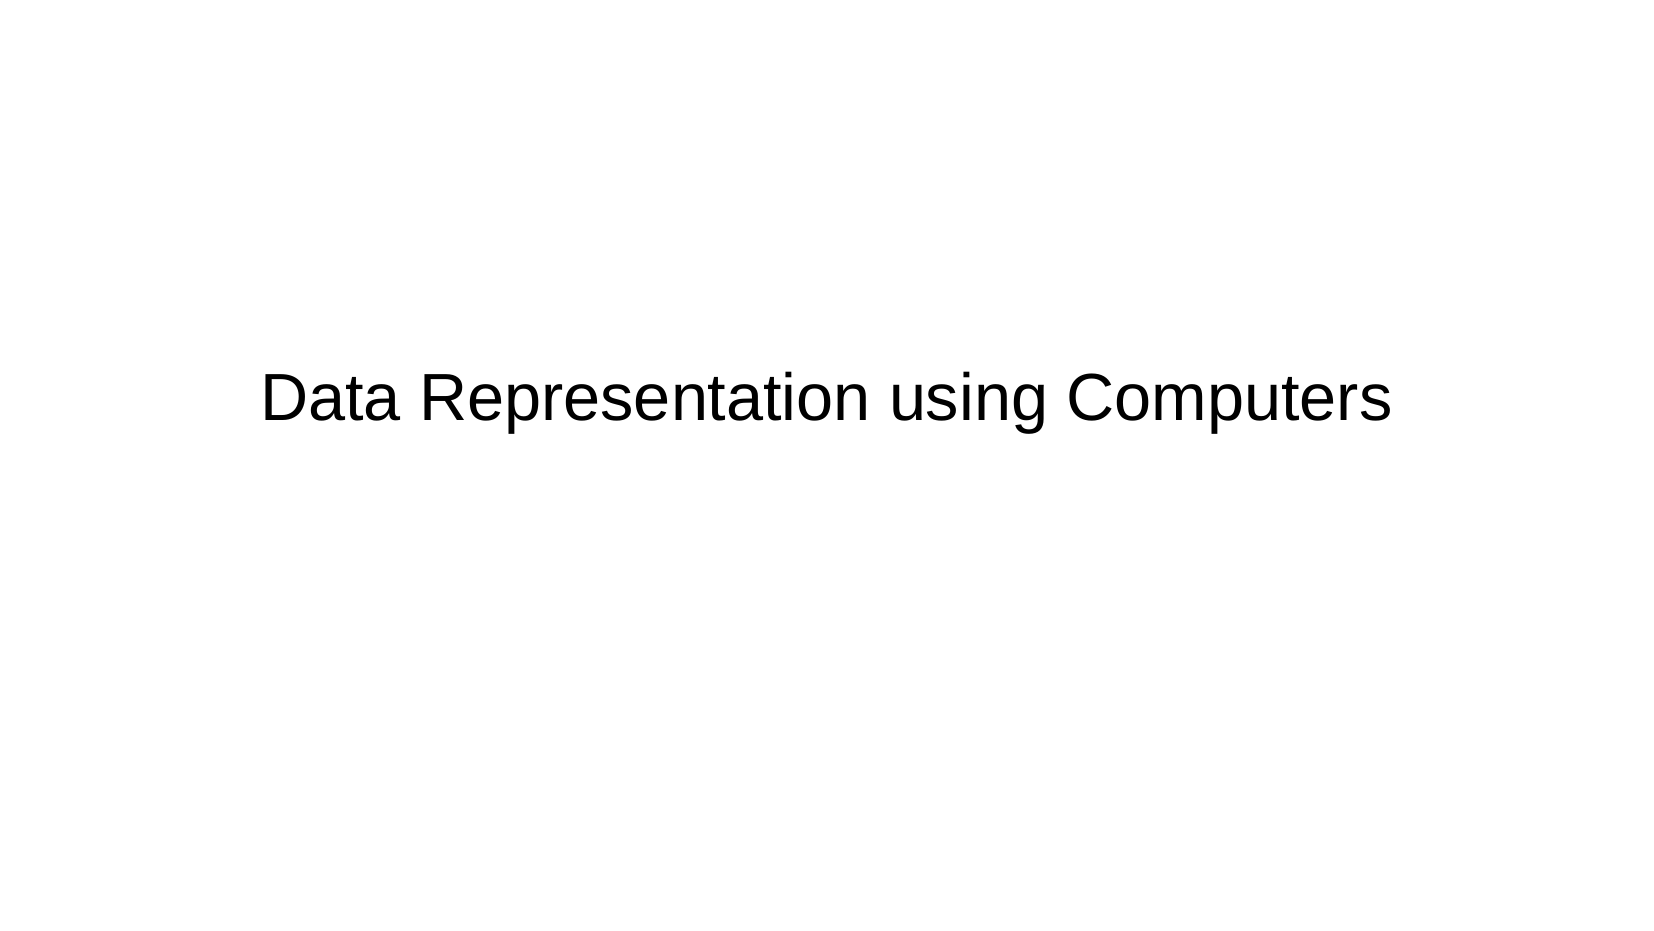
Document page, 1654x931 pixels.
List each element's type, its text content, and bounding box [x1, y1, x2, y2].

subtitle Data Representation using Computers [82, 37, 1571, 757]
